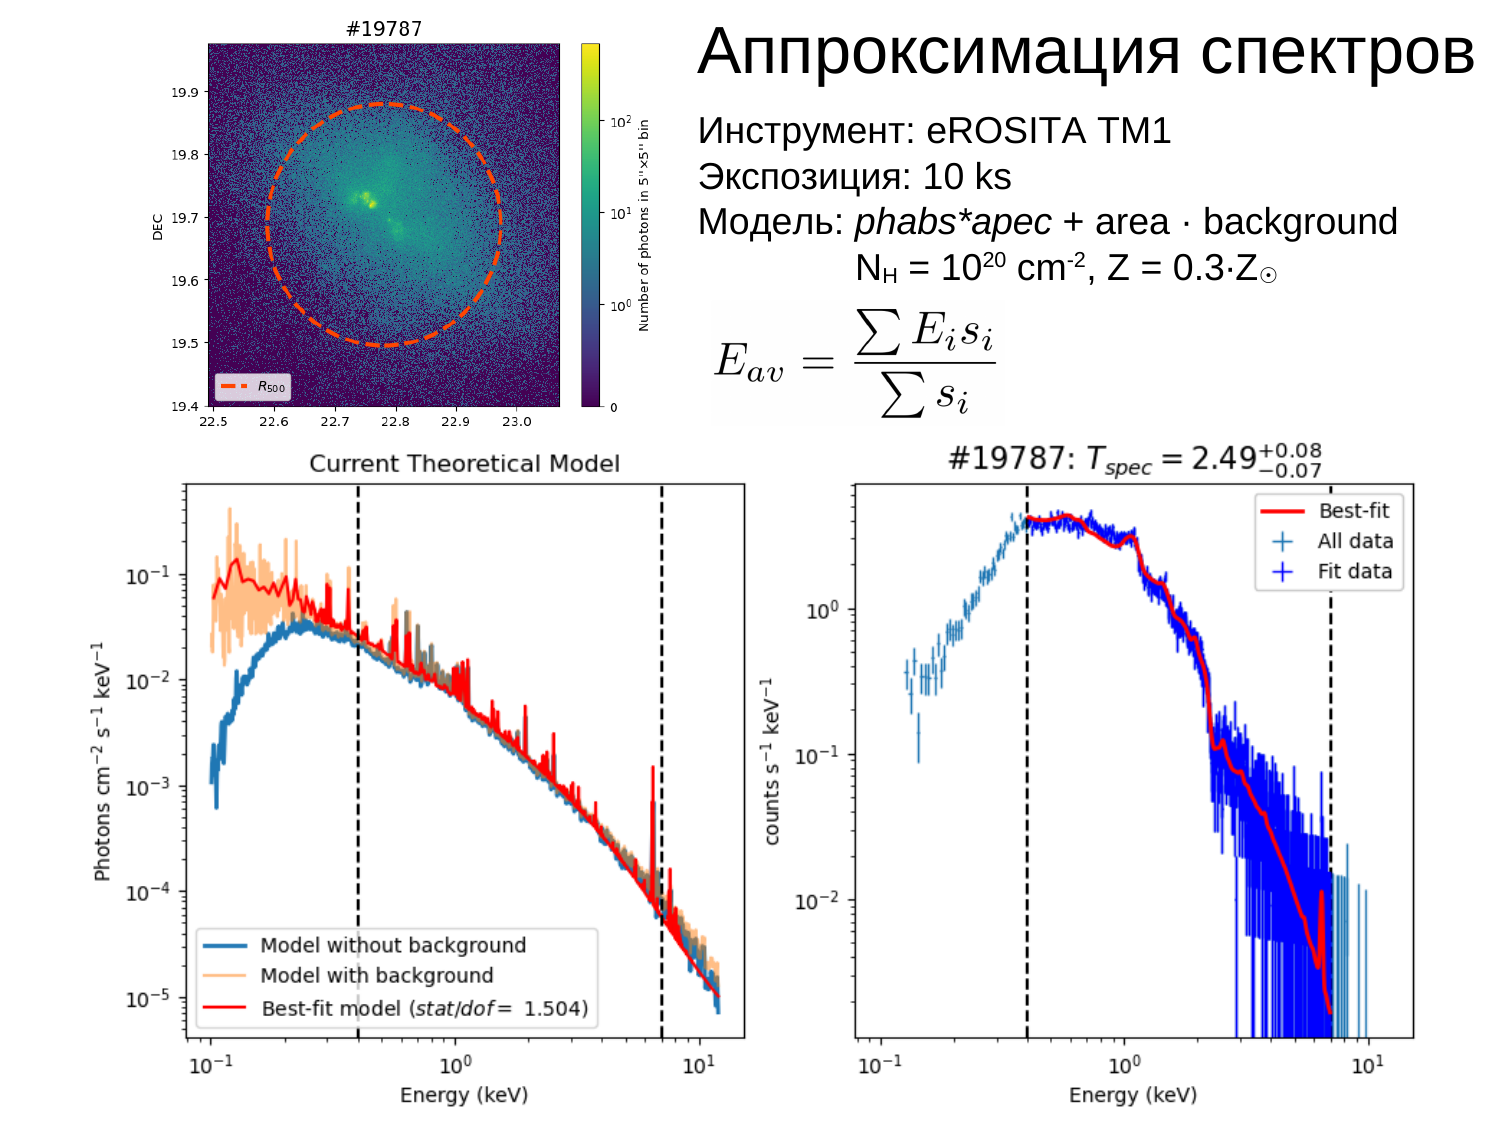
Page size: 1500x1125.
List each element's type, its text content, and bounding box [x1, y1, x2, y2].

title Аппроксимация спектров [675, 0, 1500, 141]
text_box Инструмент: eROSITA TM1 Экспозиция: 10 ks Модель: phabs*apec + area · background NH = 1020 cm-2, Z = 0.3∙Z☉ [682, 141, 1434, 384]
picture [75, 11, 1426, 1121]
